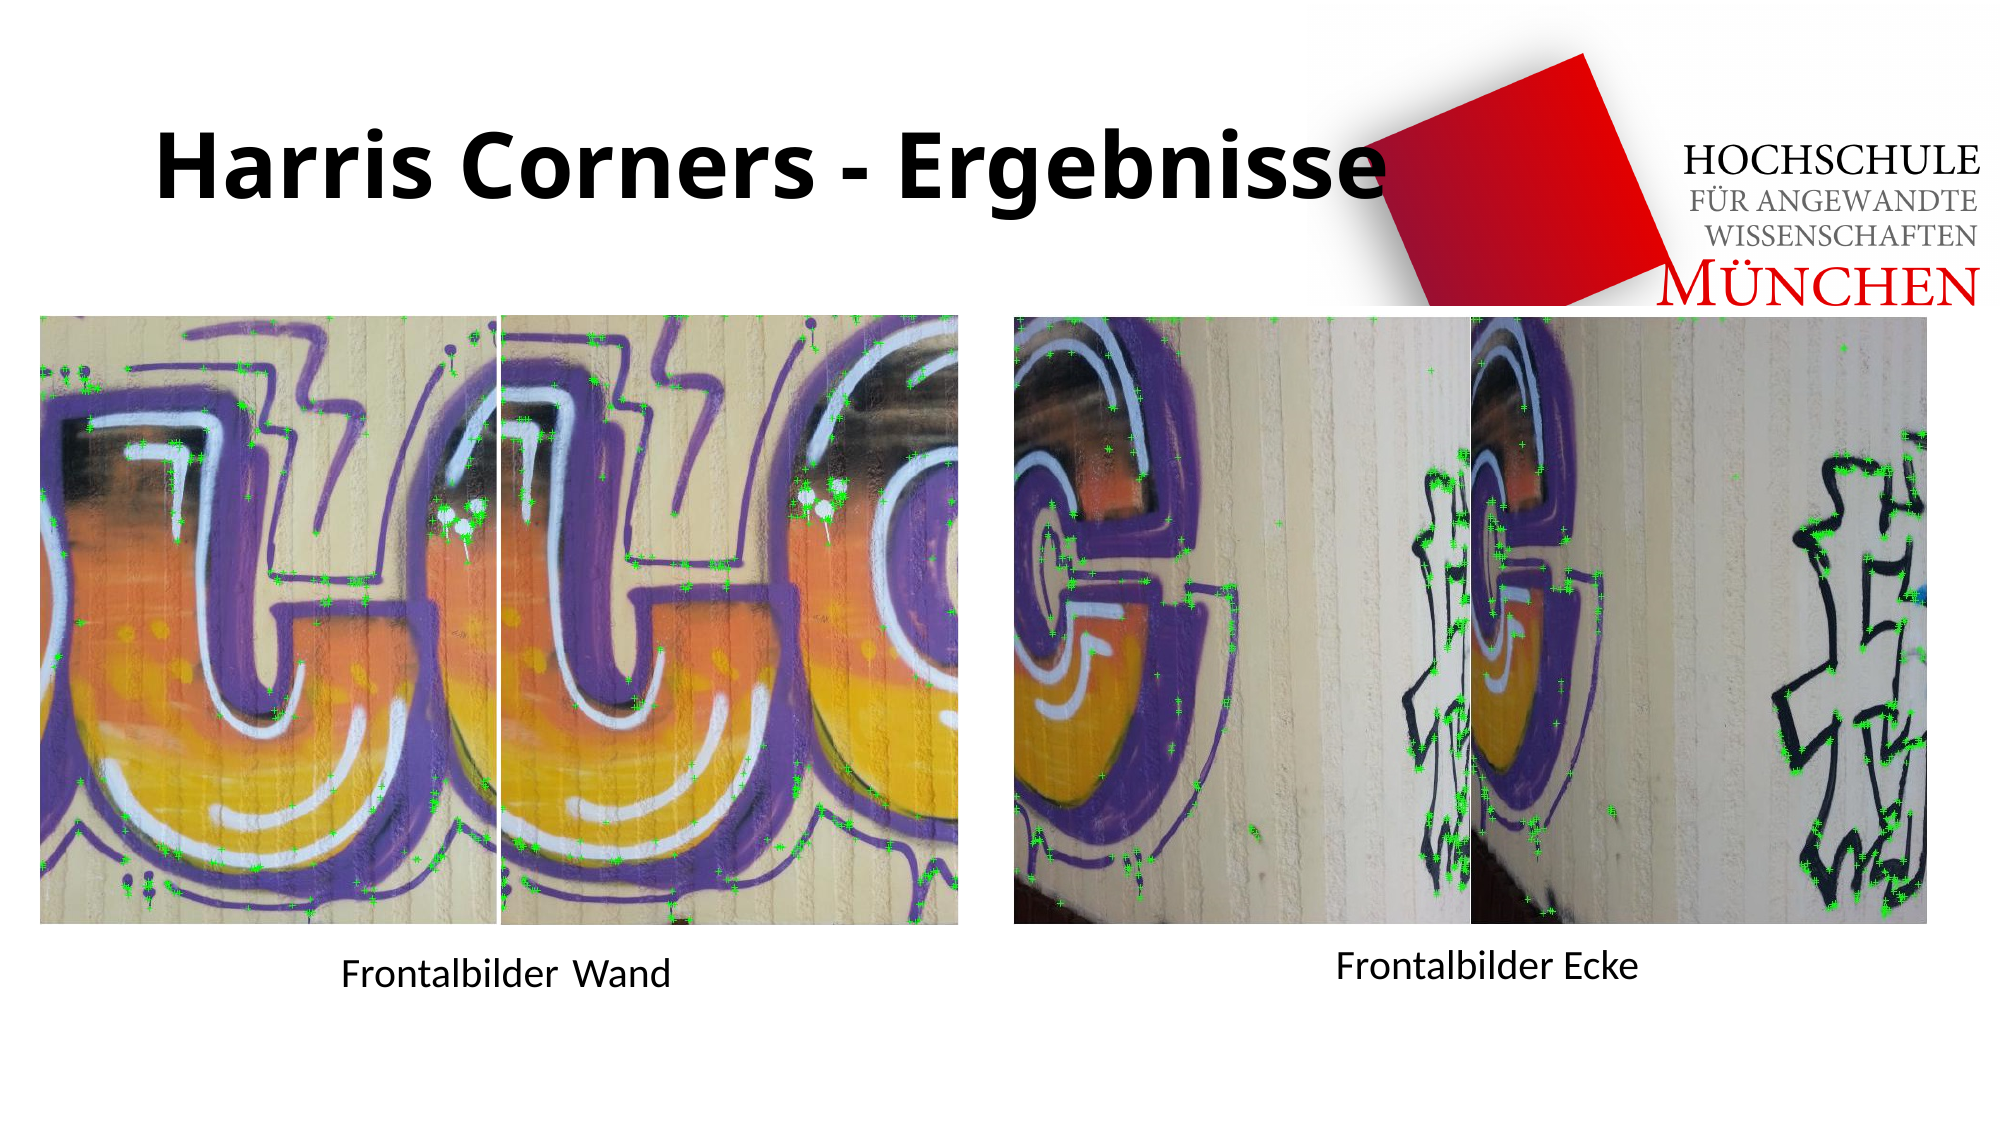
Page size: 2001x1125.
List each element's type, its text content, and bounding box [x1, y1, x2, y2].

text_box Frontalbilder Ecke [1320, 935, 1781, 1014]
picture [1013, 315, 1928, 925]
title Harris Corners - Ergebnisse [137, 59, 1863, 278]
picture [499, 315, 959, 925]
picture [39, 315, 497, 925]
list Frontalbilder Wand [326, 935, 786, 1014]
